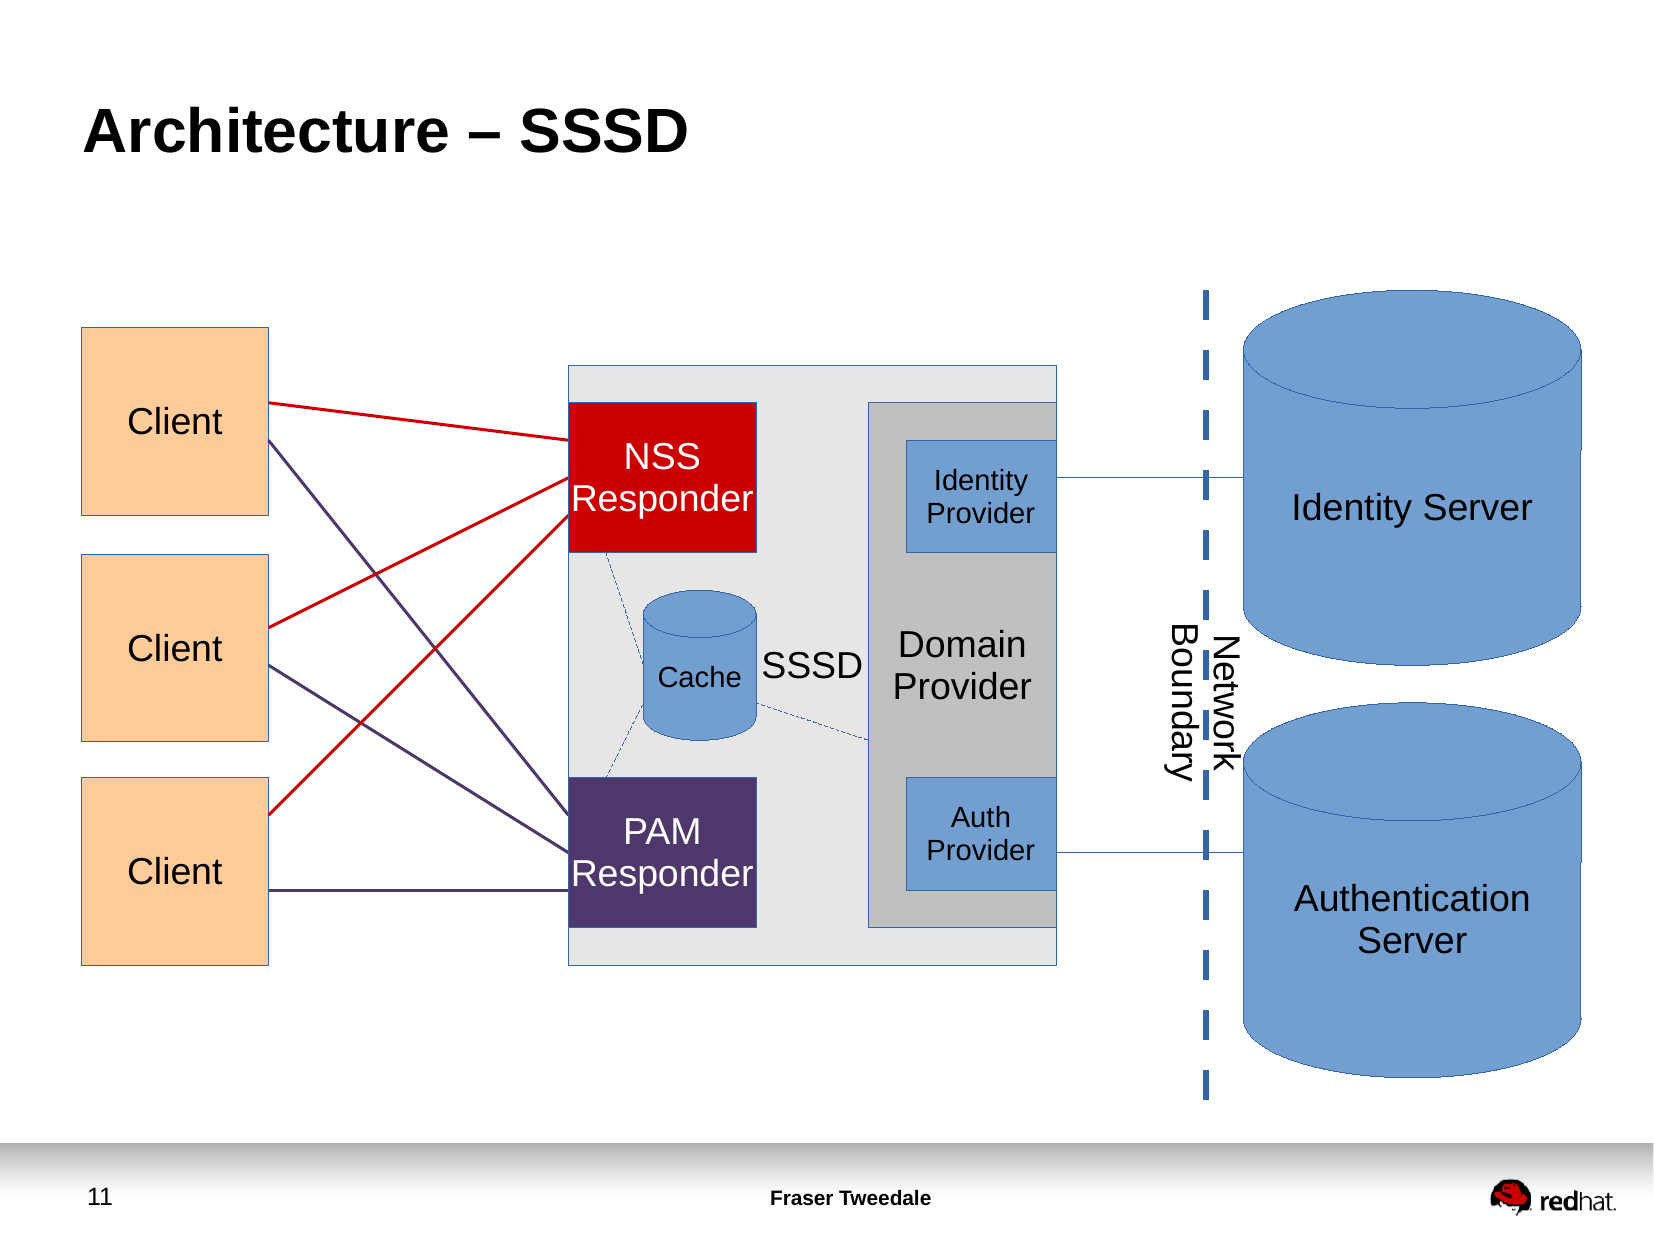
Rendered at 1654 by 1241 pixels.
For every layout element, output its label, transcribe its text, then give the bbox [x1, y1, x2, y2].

text_box Identity Provider [906, 440, 1057, 553]
text_box Domain Provider [868, 402, 1057, 928]
text_box Client [81, 554, 269, 742]
text_box Client [81, 327, 269, 516]
text_box Auth Provider [906, 777, 1057, 891]
title Architecture – SSSD [82, 37, 1571, 226]
text_box Cache [643, 590, 757, 741]
text_box Authentication Server [1243, 702, 1582, 1078]
text_box Identity Server [1243, 290, 1582, 666]
picture [0, 1143, 1654, 1241]
text_box PAM Responder [568, 777, 757, 928]
text_box Client [81, 777, 269, 966]
text_box SSSD [568, 365, 1057, 966]
text_box NSS Responder [568, 402, 757, 553]
